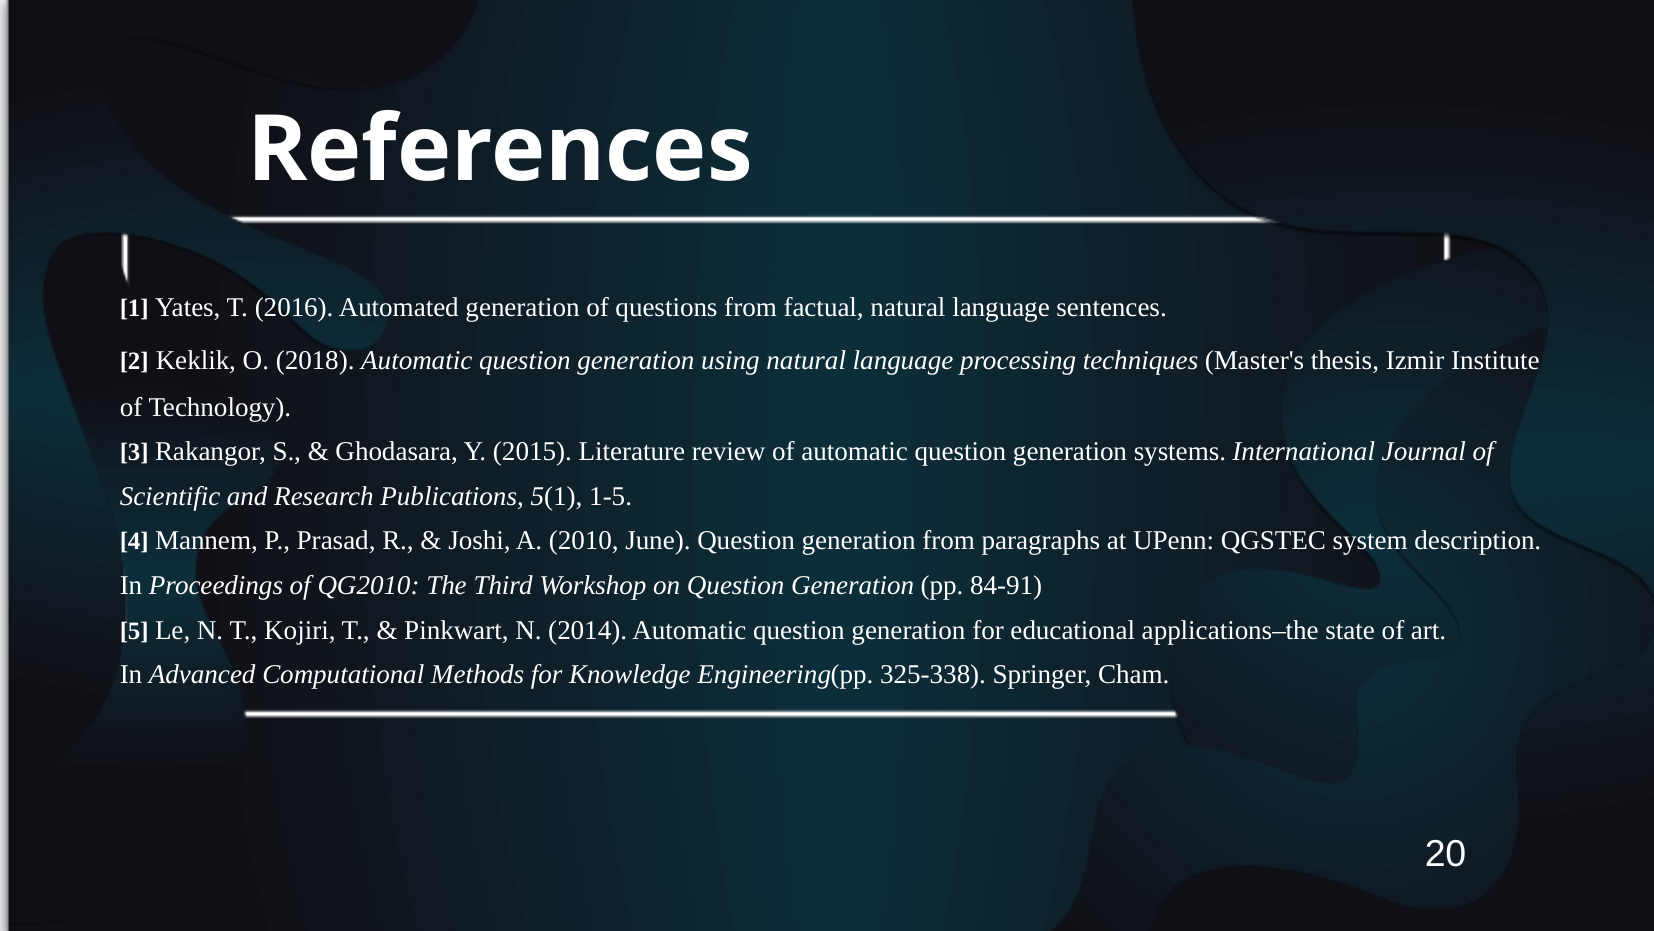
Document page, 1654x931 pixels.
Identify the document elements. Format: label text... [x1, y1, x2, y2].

text_box 20 [1410, 825, 1576, 882]
text_box [1] Yates, T. (2016). Automated generation of questions from factual, natural language sentences. [2] Keklik, O. (2018). Automatic question generation using natural language processing techniques (Master's thesis, Izmir Institute of Technology). [3] Rakangor, S., & Ghodasara, Y. (2015). Literature review of automatic question generation systems. International Journal of Scientific and Research Publications, 5(1), 1-5. [4] Mannem, P., Prasad, R., & Joshi, A. (2010, June). Question generation from paragraphs at UPenn: QGSTEC system description. In Proceedings of QG2010: The Third Workshop on Question Generation (pp. 84-91) [5] Le, N. T., Kojiri, T., & Pinkwart, N. (2014). Automatic question generation for educational applications–the state of art. In Advanced Computational Methods for Knowledge Engineering(pp. 325-338). Springer, Cham. [105, 285, 1561, 910]
text_box References [232, 75, 1186, 197]
picture [0, 0, 1654, 931]
